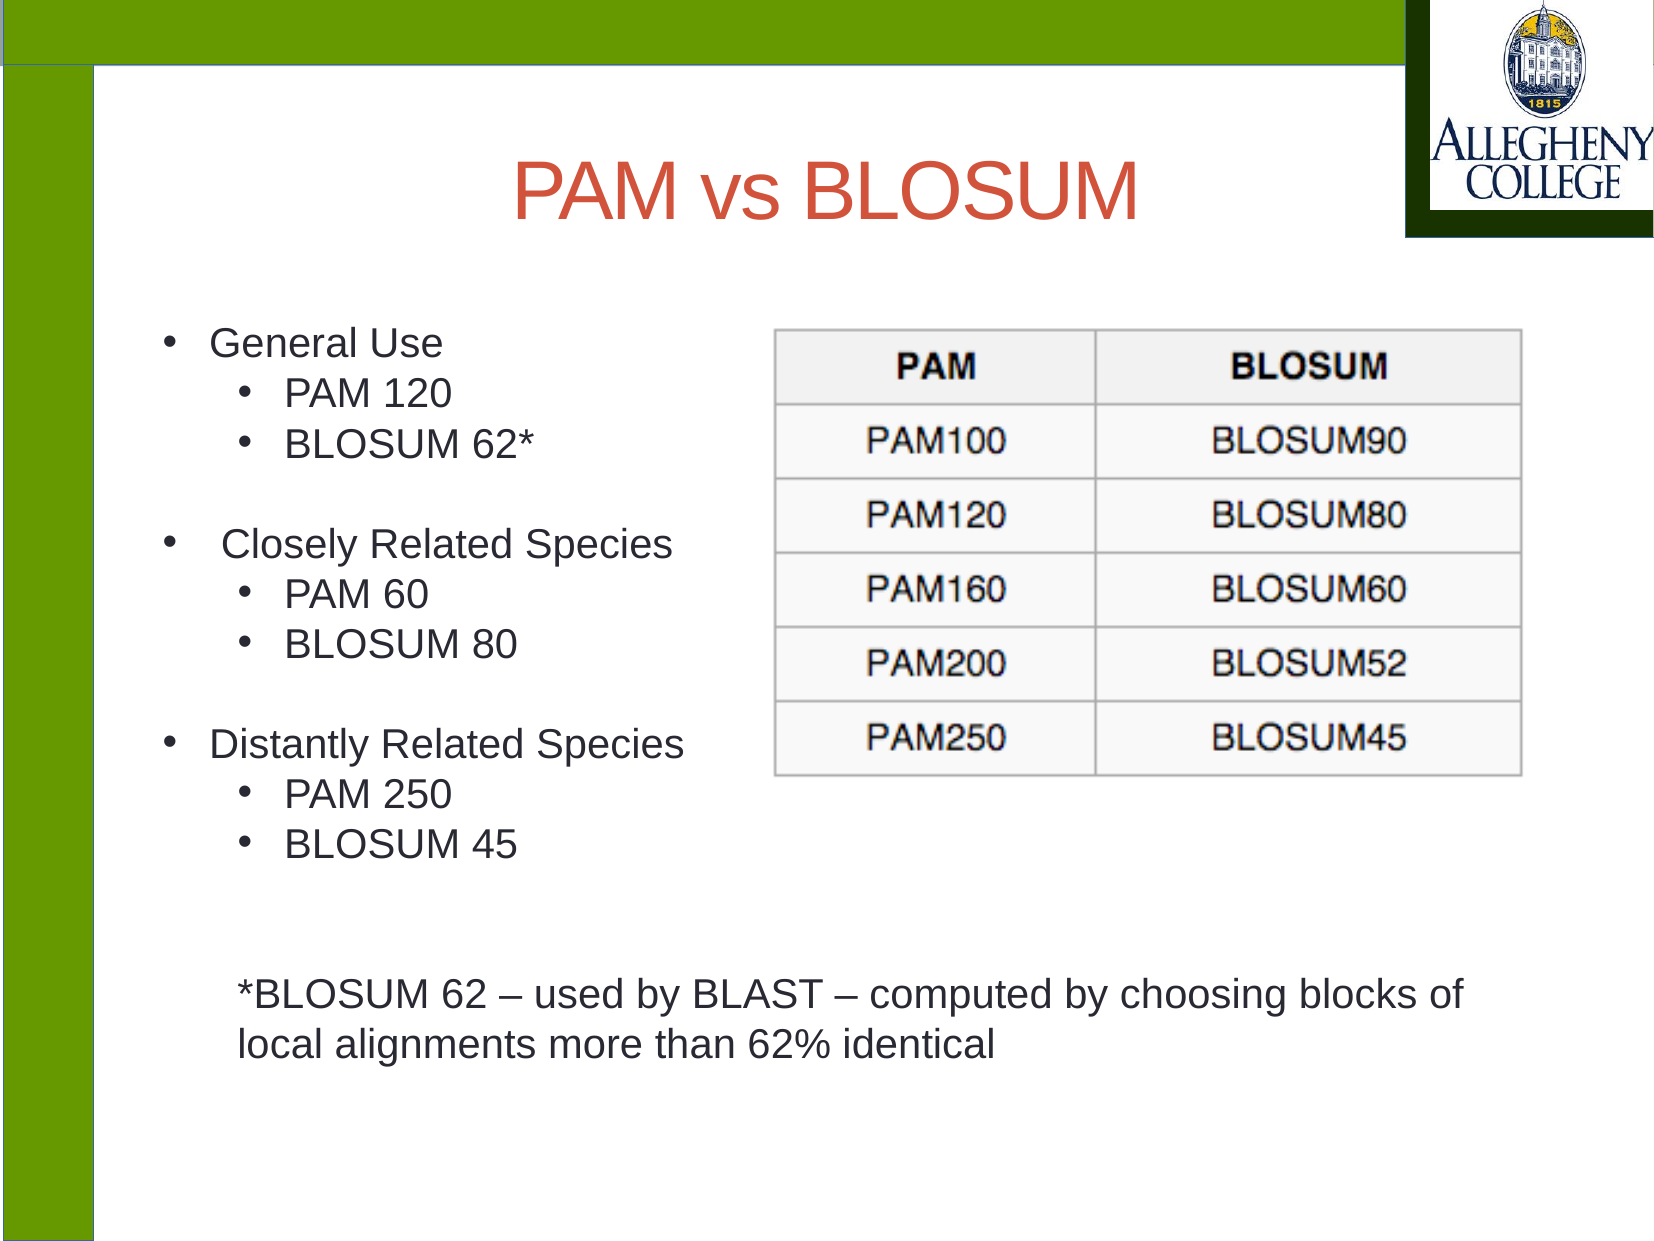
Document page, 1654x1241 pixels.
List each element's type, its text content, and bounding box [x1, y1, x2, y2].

text_box [3, 0, 1654, 1241]
picture [1430, 0, 1654, 210]
title PAM vs BLOSUM [94, 96, 1571, 276]
text_box General Use PAM 120 BLOSUM 62* Closely Related Species PAM 60 BLOSUM 80 Distantly Related Species PAM 250 BLOSUM 45 *BLOSUM 62 – used by BLAST – computed by choosing blocks of local alignments more than 62% identical [147, 308, 1577, 1120]
